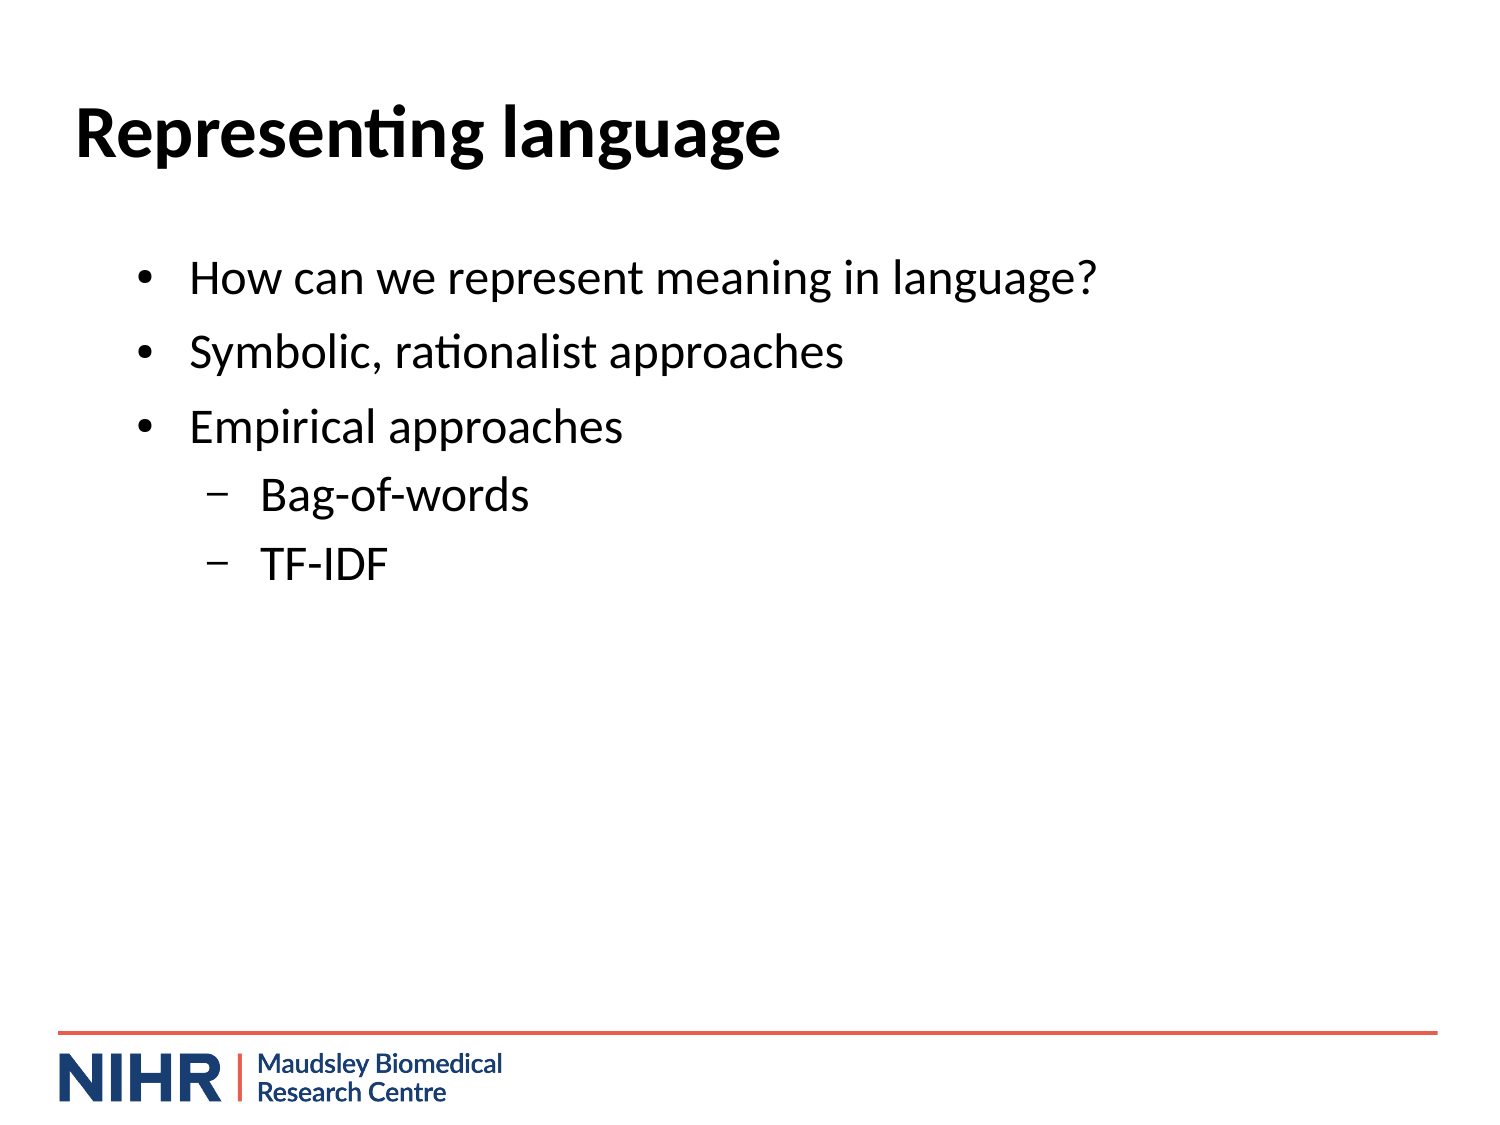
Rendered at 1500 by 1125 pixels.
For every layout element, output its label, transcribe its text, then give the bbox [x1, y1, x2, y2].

picture [29, 1018, 531, 1125]
list How can we represent meaning in language? Symbolic, rationalist approaches Empirical approaches Bag-of-words TF-IDF [118, 258, 1394, 922]
title Representing language [75, 41, 1425, 237]
